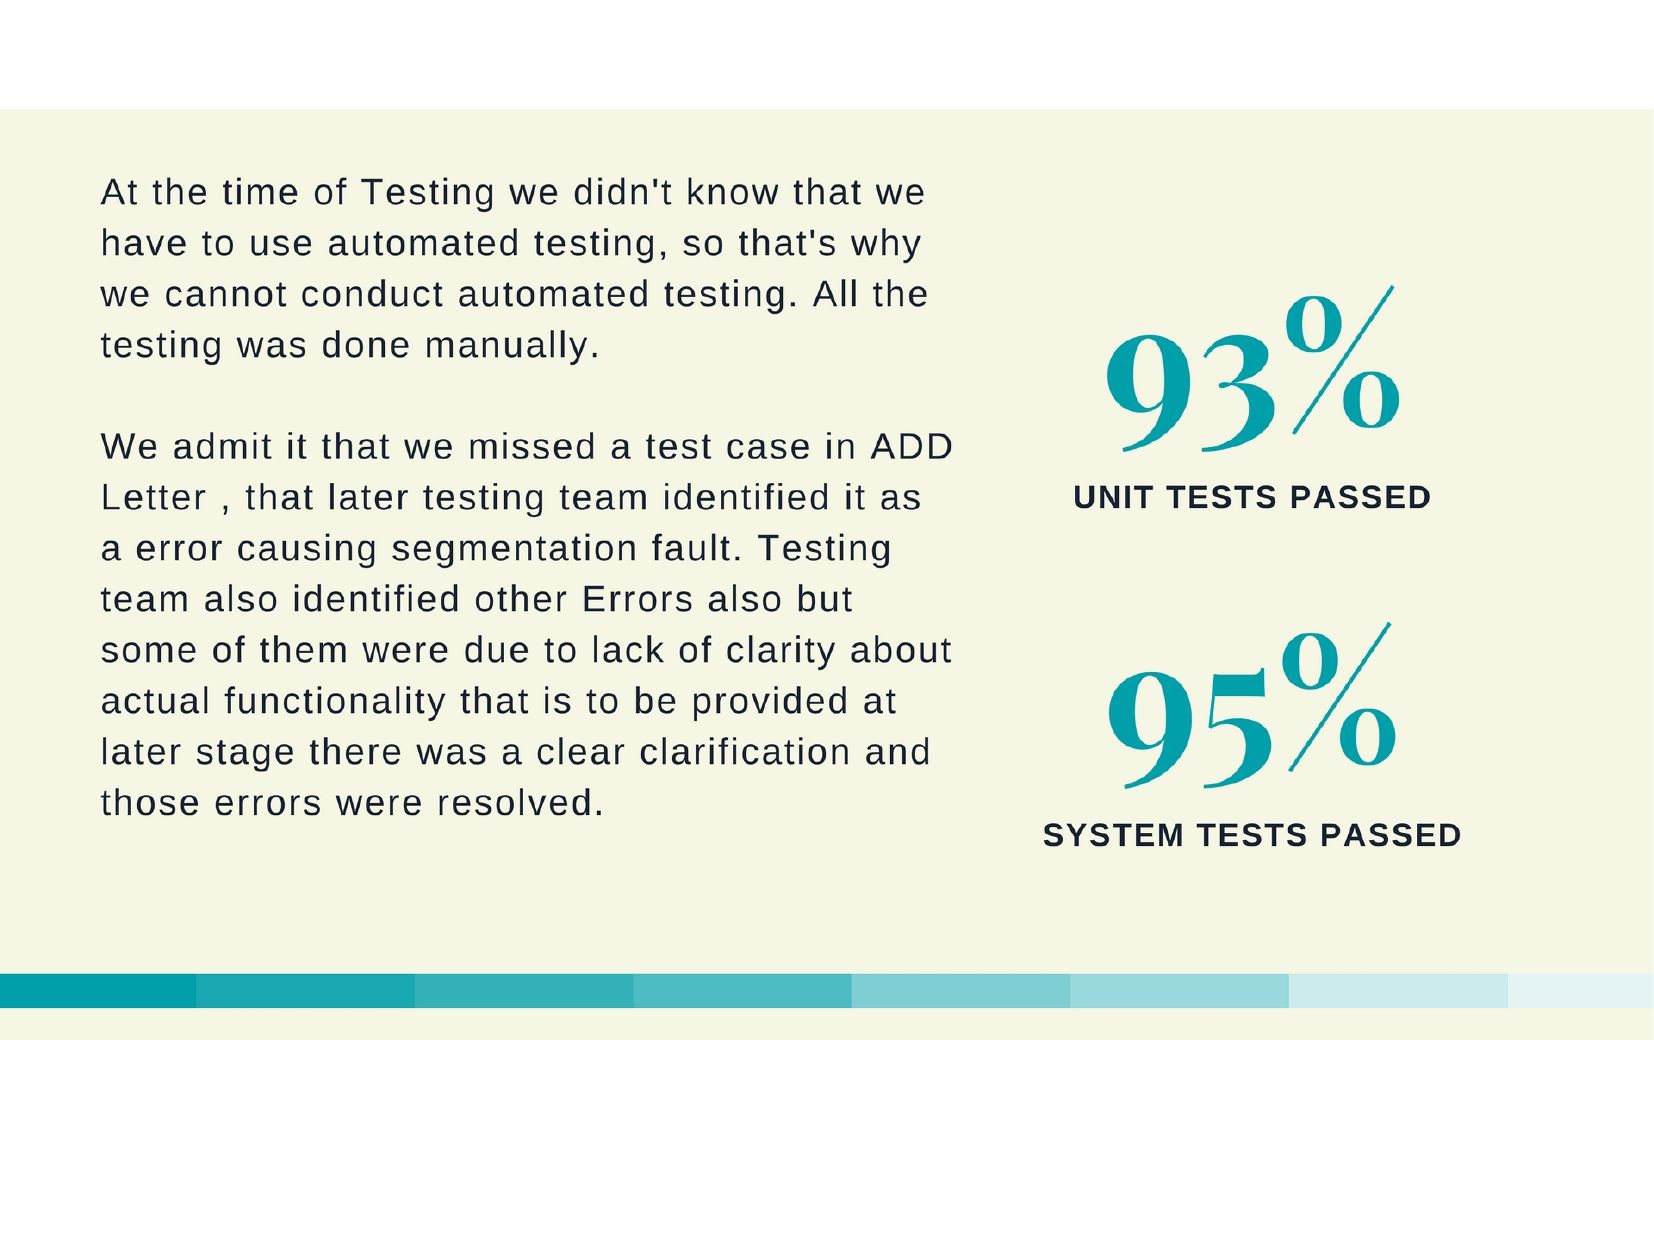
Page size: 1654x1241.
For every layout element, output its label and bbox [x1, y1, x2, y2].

picture [0, 109, 1654, 1040]
